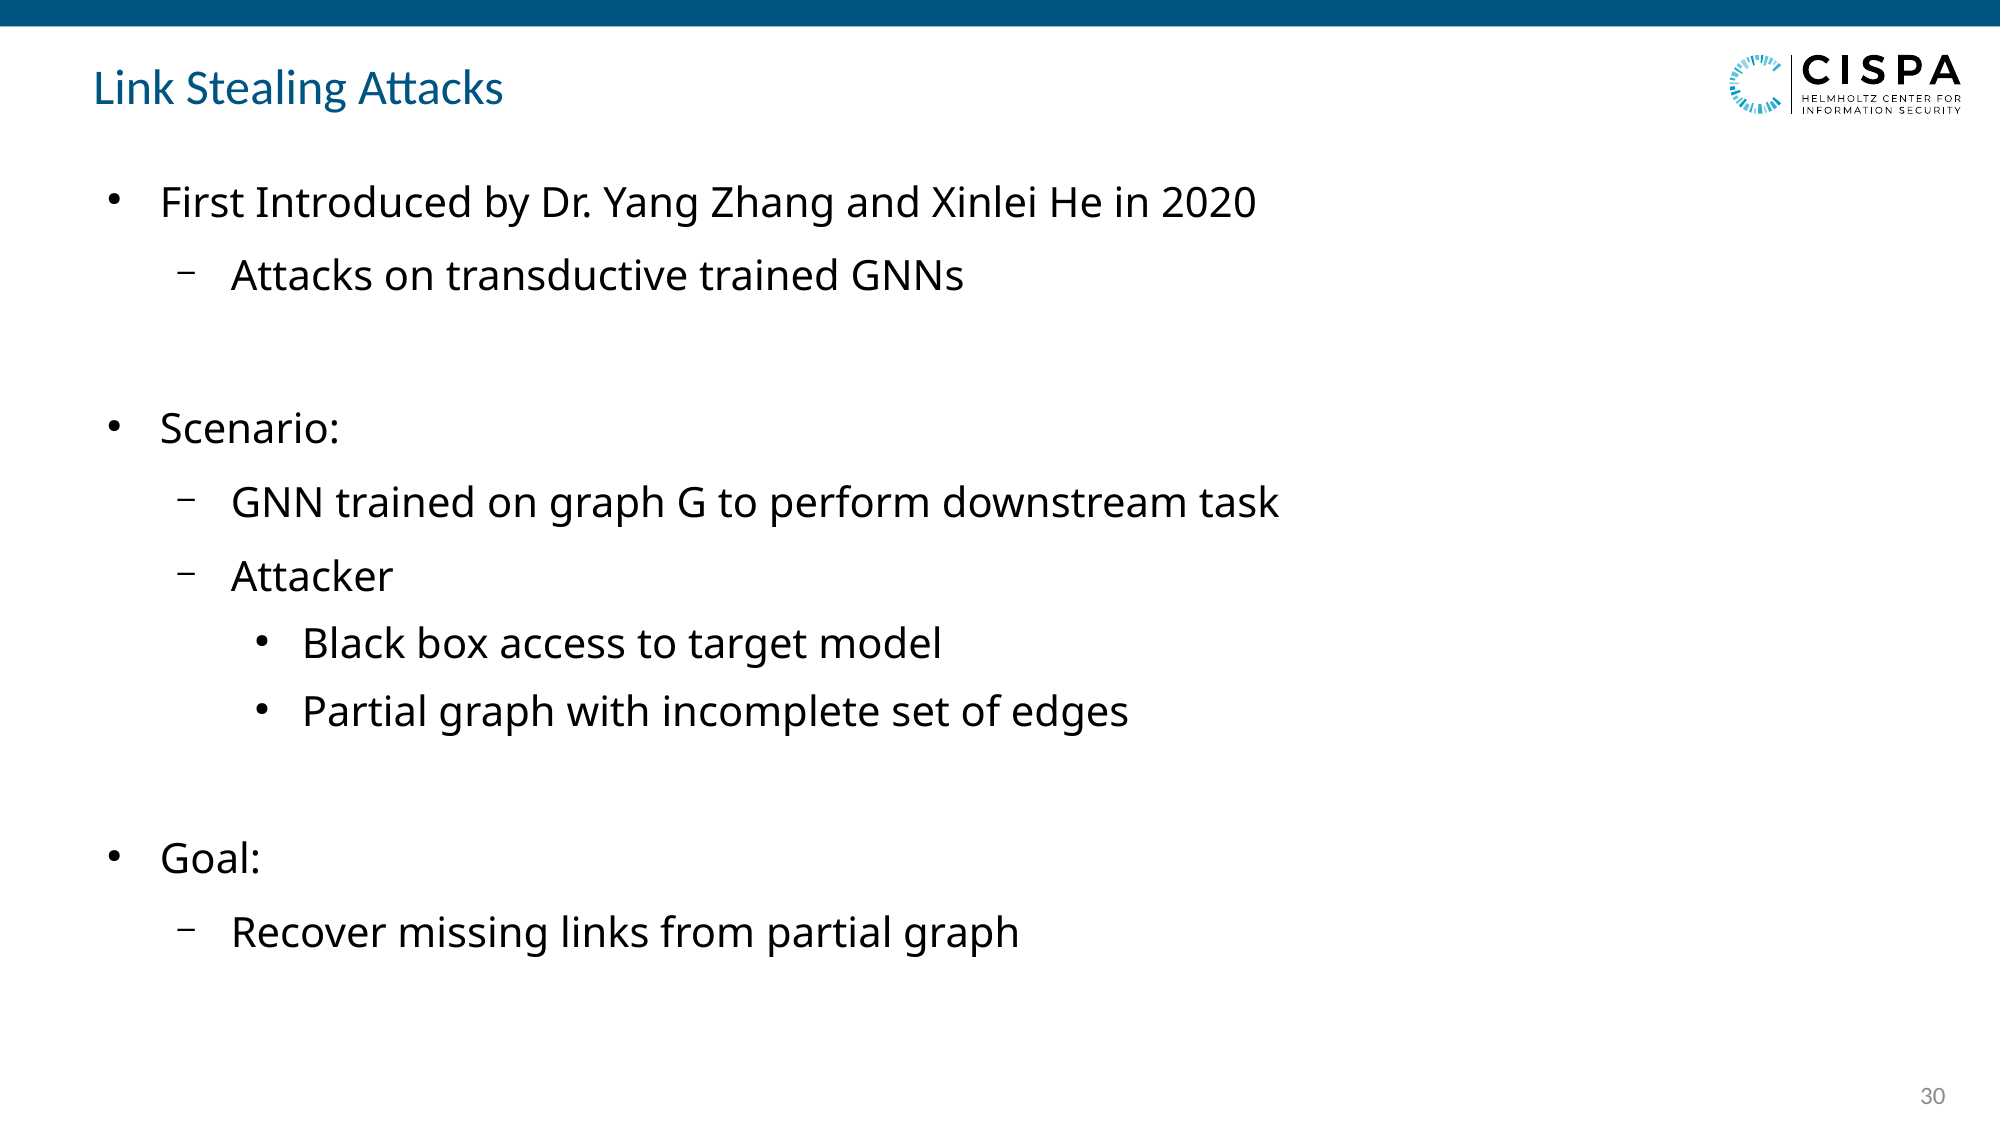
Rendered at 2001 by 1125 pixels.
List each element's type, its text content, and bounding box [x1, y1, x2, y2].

title Link Stealing Attacks [78, 38, 1699, 131]
slide_number <number> [1870, 1065, 1961, 1125]
list First Introduced by Dr. Yang Zhang and Xinlei He in 2020 Attacks on transductive trained GNNs Scenario: GNN trained on graph G to perform downstream task Attacker Black box access to target model Partial graph with incomplete set of edges Goal: Recover missing links from partial graph [78, 170, 1922, 1024]
